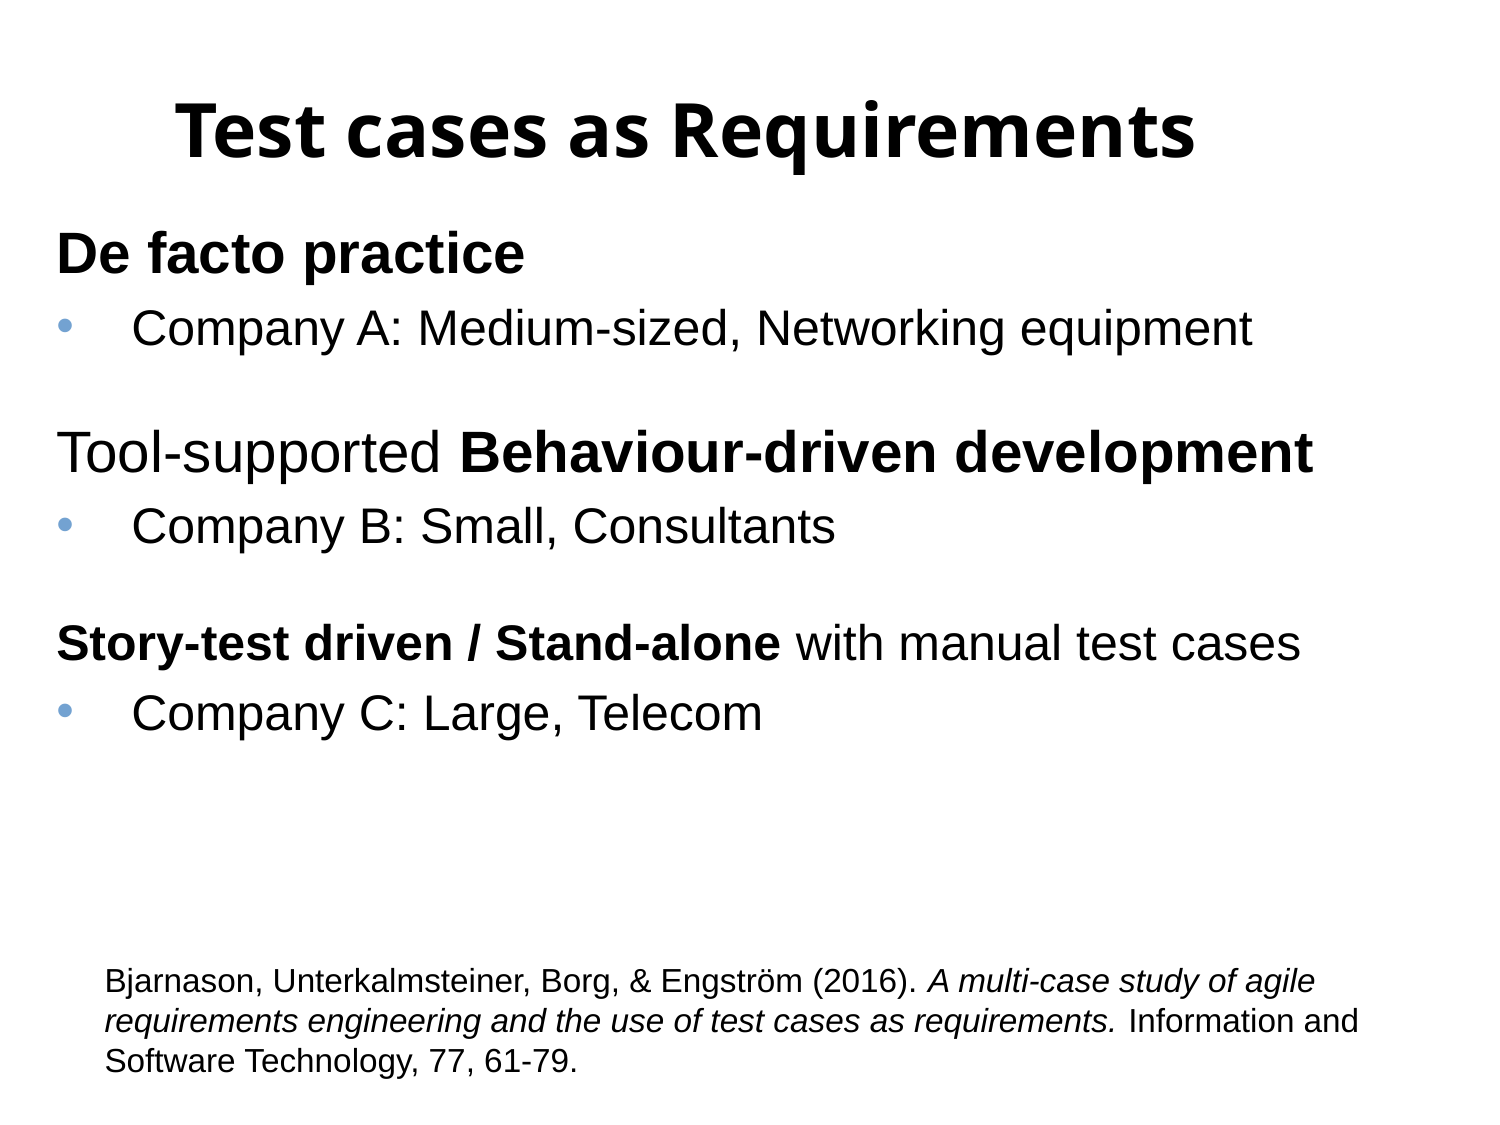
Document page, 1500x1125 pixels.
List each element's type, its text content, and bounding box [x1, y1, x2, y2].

list De facto practice Company A: Medium-sized, Networking equipment Tool-supported Behaviour-driven development Company B: Small, Consultants Story-test driven / Stand-alone with manual test cases Company C: Large, Telecom [41, 208, 1459, 896]
title Test cases as Requirements [159, 0, 1388, 180]
text_box Bjarnason, Unterkalmsteiner, Borg, & Engström (2016). A multi-case study of agile requirements engineering and the use of test cases as requirements. Information and Software Technology, 77, 61-79. [89, 952, 1410, 1087]
